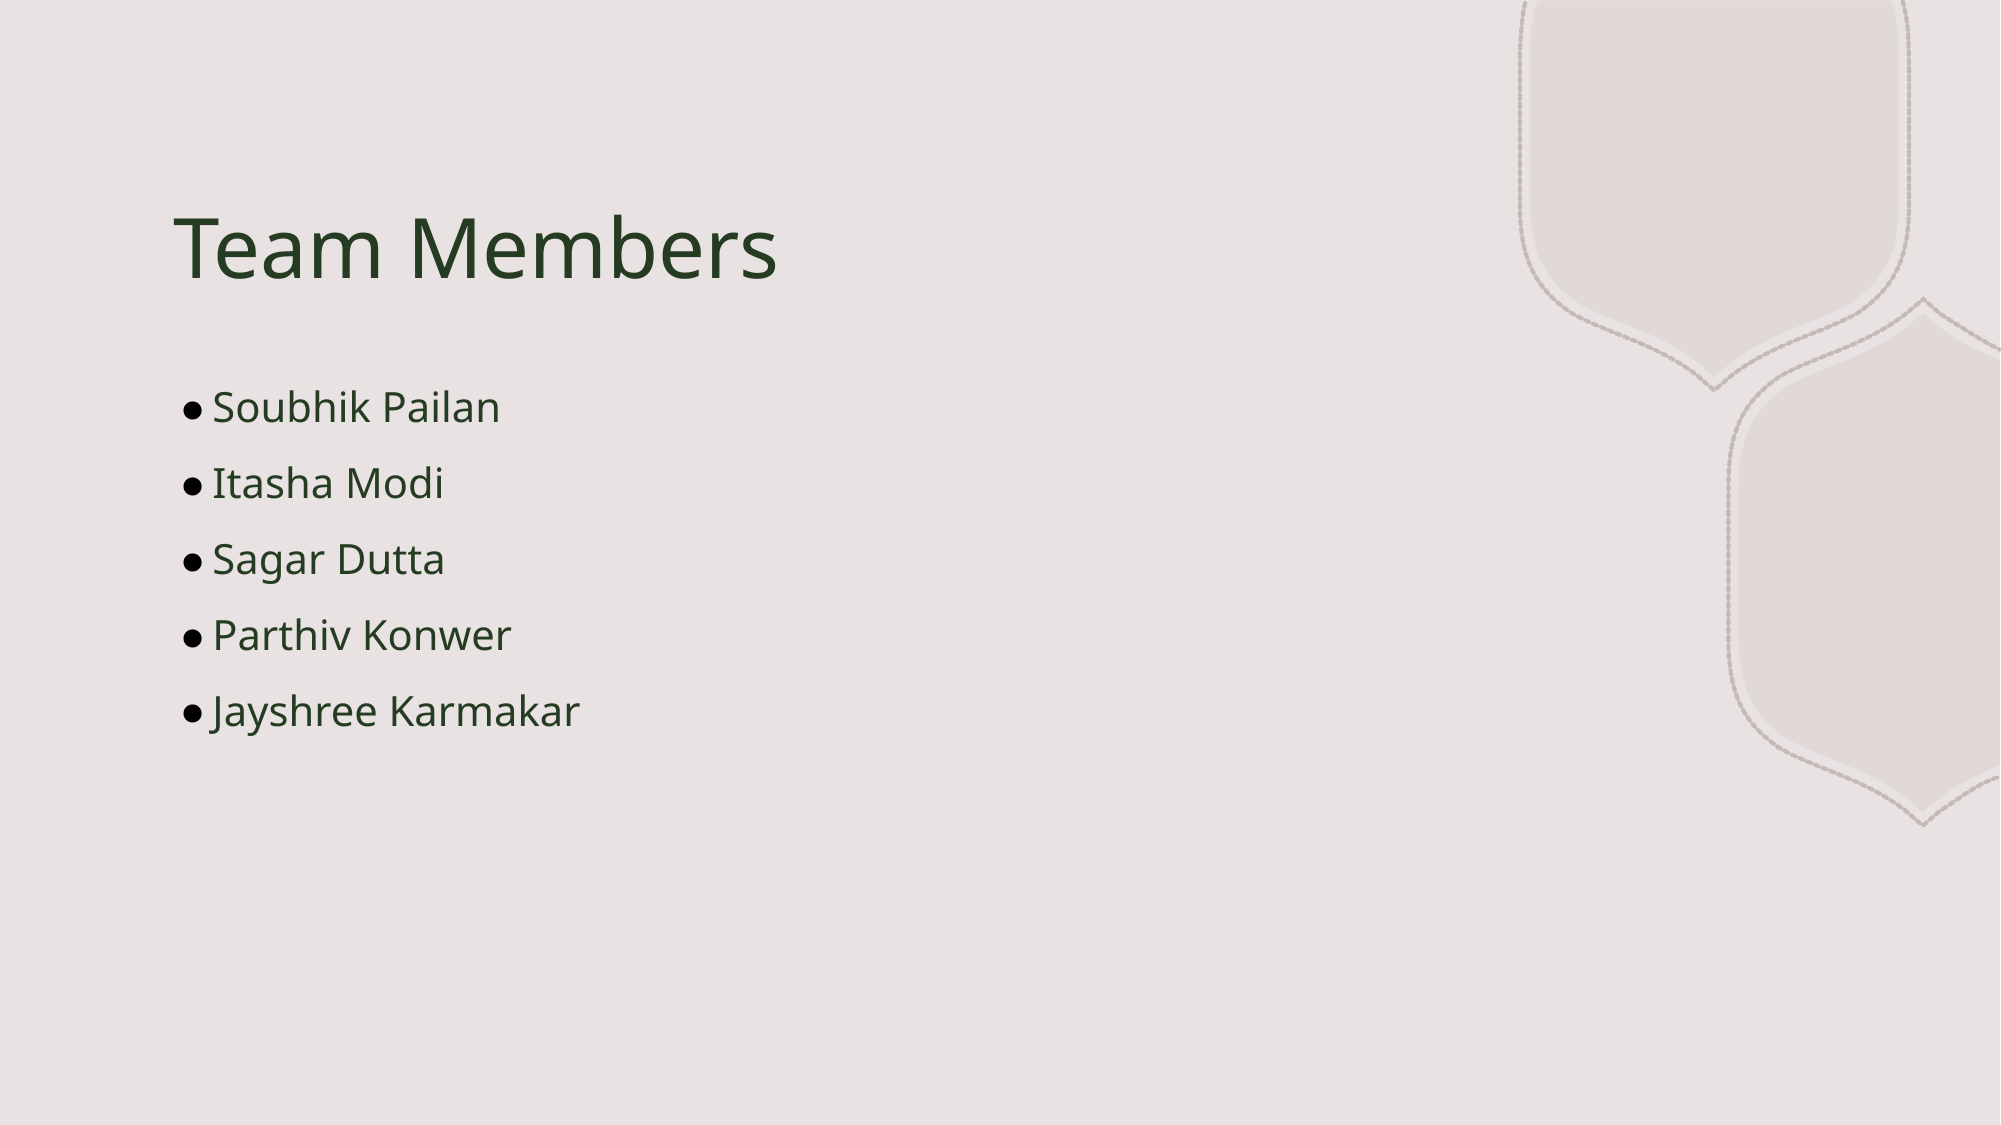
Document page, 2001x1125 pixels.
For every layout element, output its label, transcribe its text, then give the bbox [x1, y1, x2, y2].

list Soubhik Pailan Itasha Modi Sagar Dutta Parthiv Konwer Jayshree Karmakar [158, 368, 1648, 968]
title Team Members [158, 157, 1648, 333]
